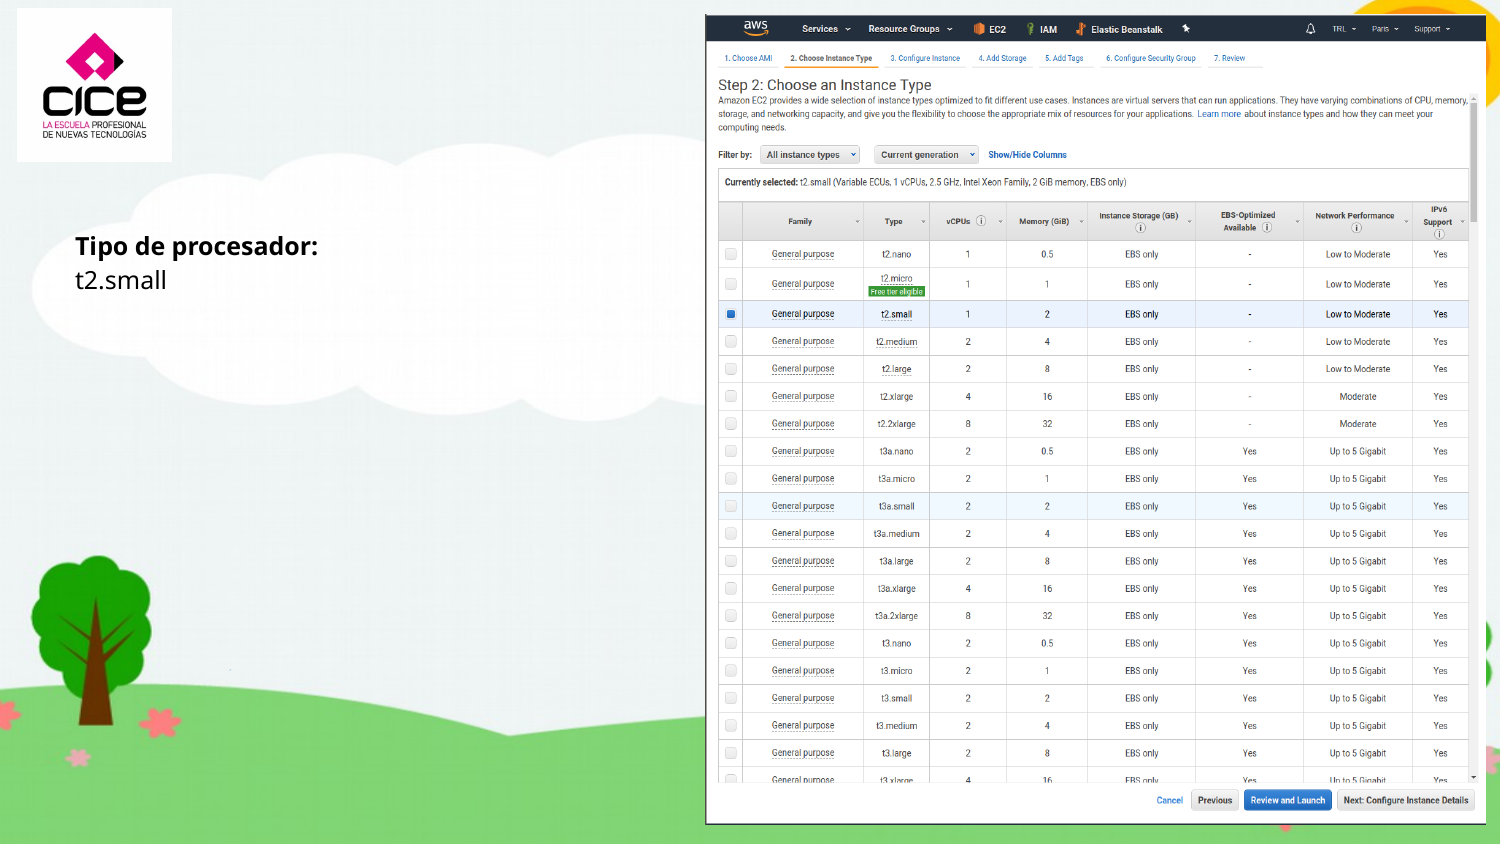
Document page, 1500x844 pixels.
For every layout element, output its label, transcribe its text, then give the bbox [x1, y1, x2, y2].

picture [0, 0, 1500, 844]
title Tipo de procesador: t2.small [75, 240, 414, 286]
